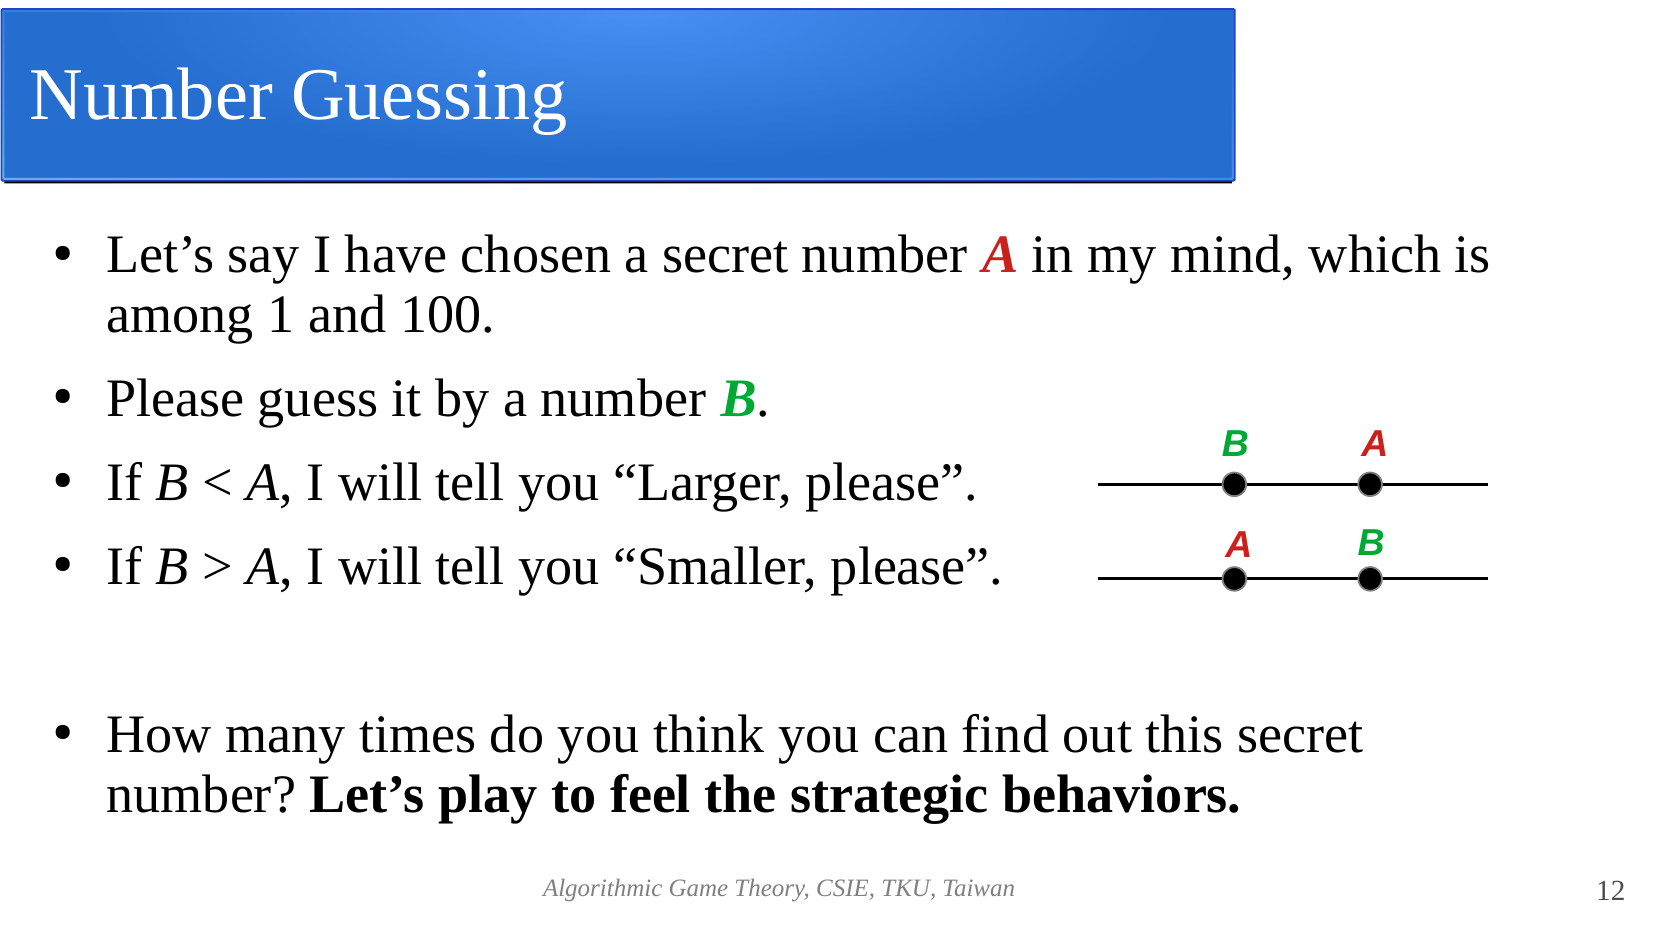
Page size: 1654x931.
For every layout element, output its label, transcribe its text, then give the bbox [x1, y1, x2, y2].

text_box [1222, 473, 1247, 497]
list Let’s say I have chosen a secret number A in my mind, which is among 1 and 100. Please guess it by a number B. If B < A, I will tell you “Larger, please”. If B > A, I will tell you “Smaller, please”. How many times do you think you can find out this secret number? Let’s play to feel the strategic behaviors. [35, 224, 1524, 837]
text_box B [1342, 513, 1400, 571]
text_box [1222, 567, 1247, 591]
text_box B [1207, 415, 1264, 473]
text_box A [1210, 515, 1268, 573]
text_box [1358, 472, 1382, 497]
title Number Guessing [29, 17, 1138, 172]
text_box [1358, 567, 1383, 591]
text_box A [1346, 415, 1404, 473]
